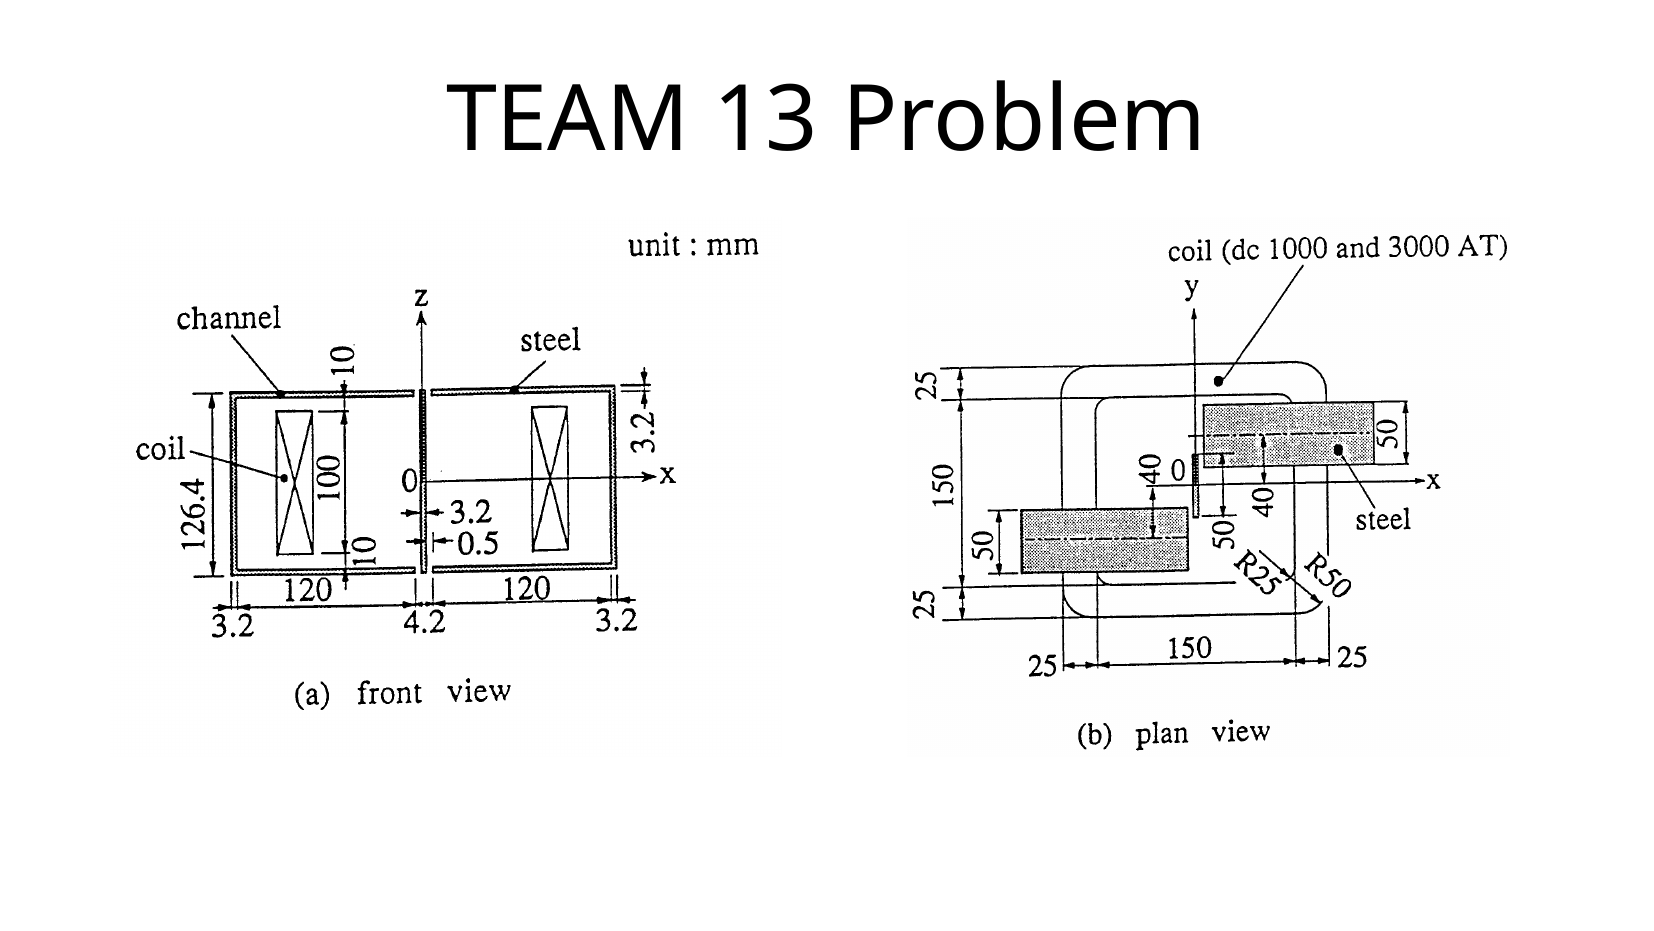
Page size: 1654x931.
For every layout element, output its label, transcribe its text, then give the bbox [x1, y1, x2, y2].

title TEAM 13 Problem [82, 37, 1571, 193]
picture [110, 217, 782, 758]
picture [907, 217, 1510, 758]
